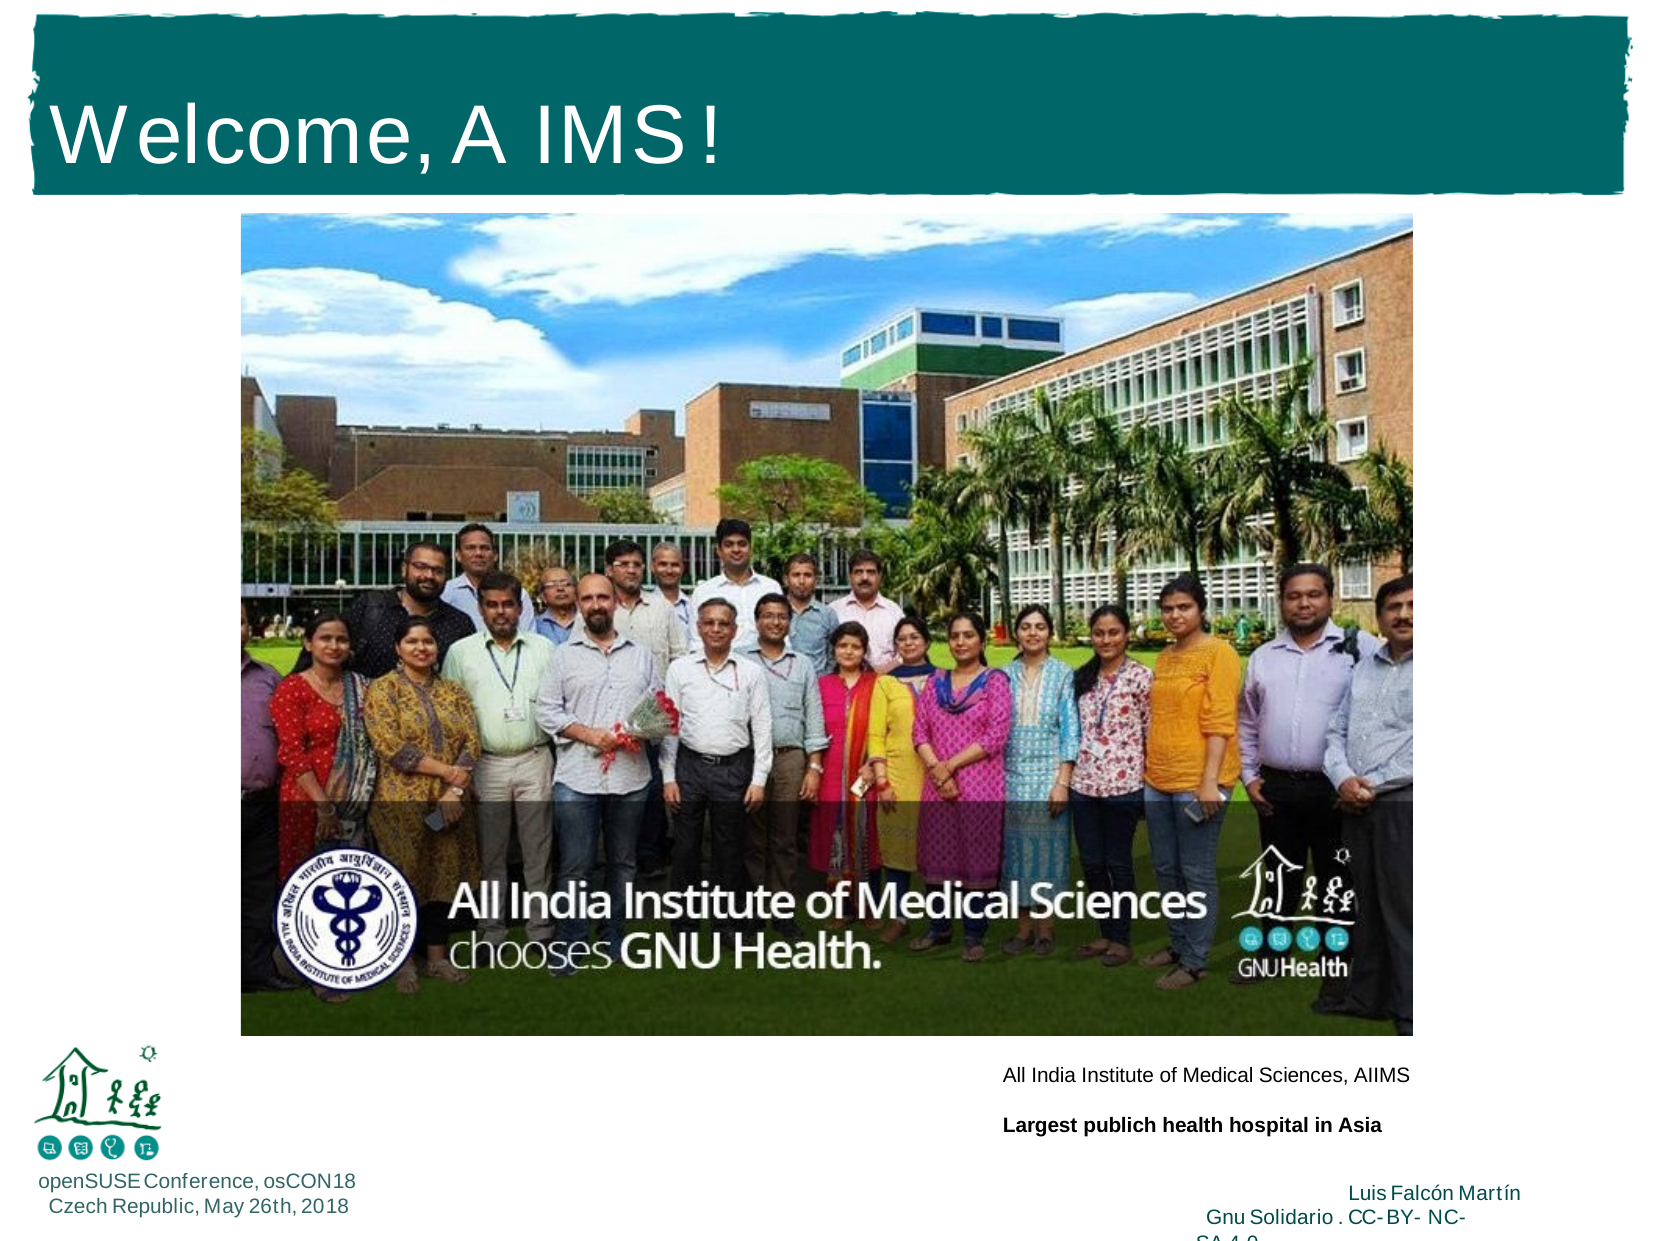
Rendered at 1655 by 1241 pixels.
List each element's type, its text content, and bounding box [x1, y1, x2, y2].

text_box openSUSEConference,osCON18 CzechRepublic,May26th,2018 [36, 1167, 361, 1218]
text_box [241, 213, 1413, 1035]
title Welcome,AIMS! [48, 74, 1607, 179]
text_box LuisFalcónMartín GnuSolidario.CC-BY-NC-SA4.0 [1193, 1179, 1531, 1230]
text_box All India Institute of Medical Sciences, AIIMS Largest publich health hospital in Asia [1000, 1062, 1413, 1136]
